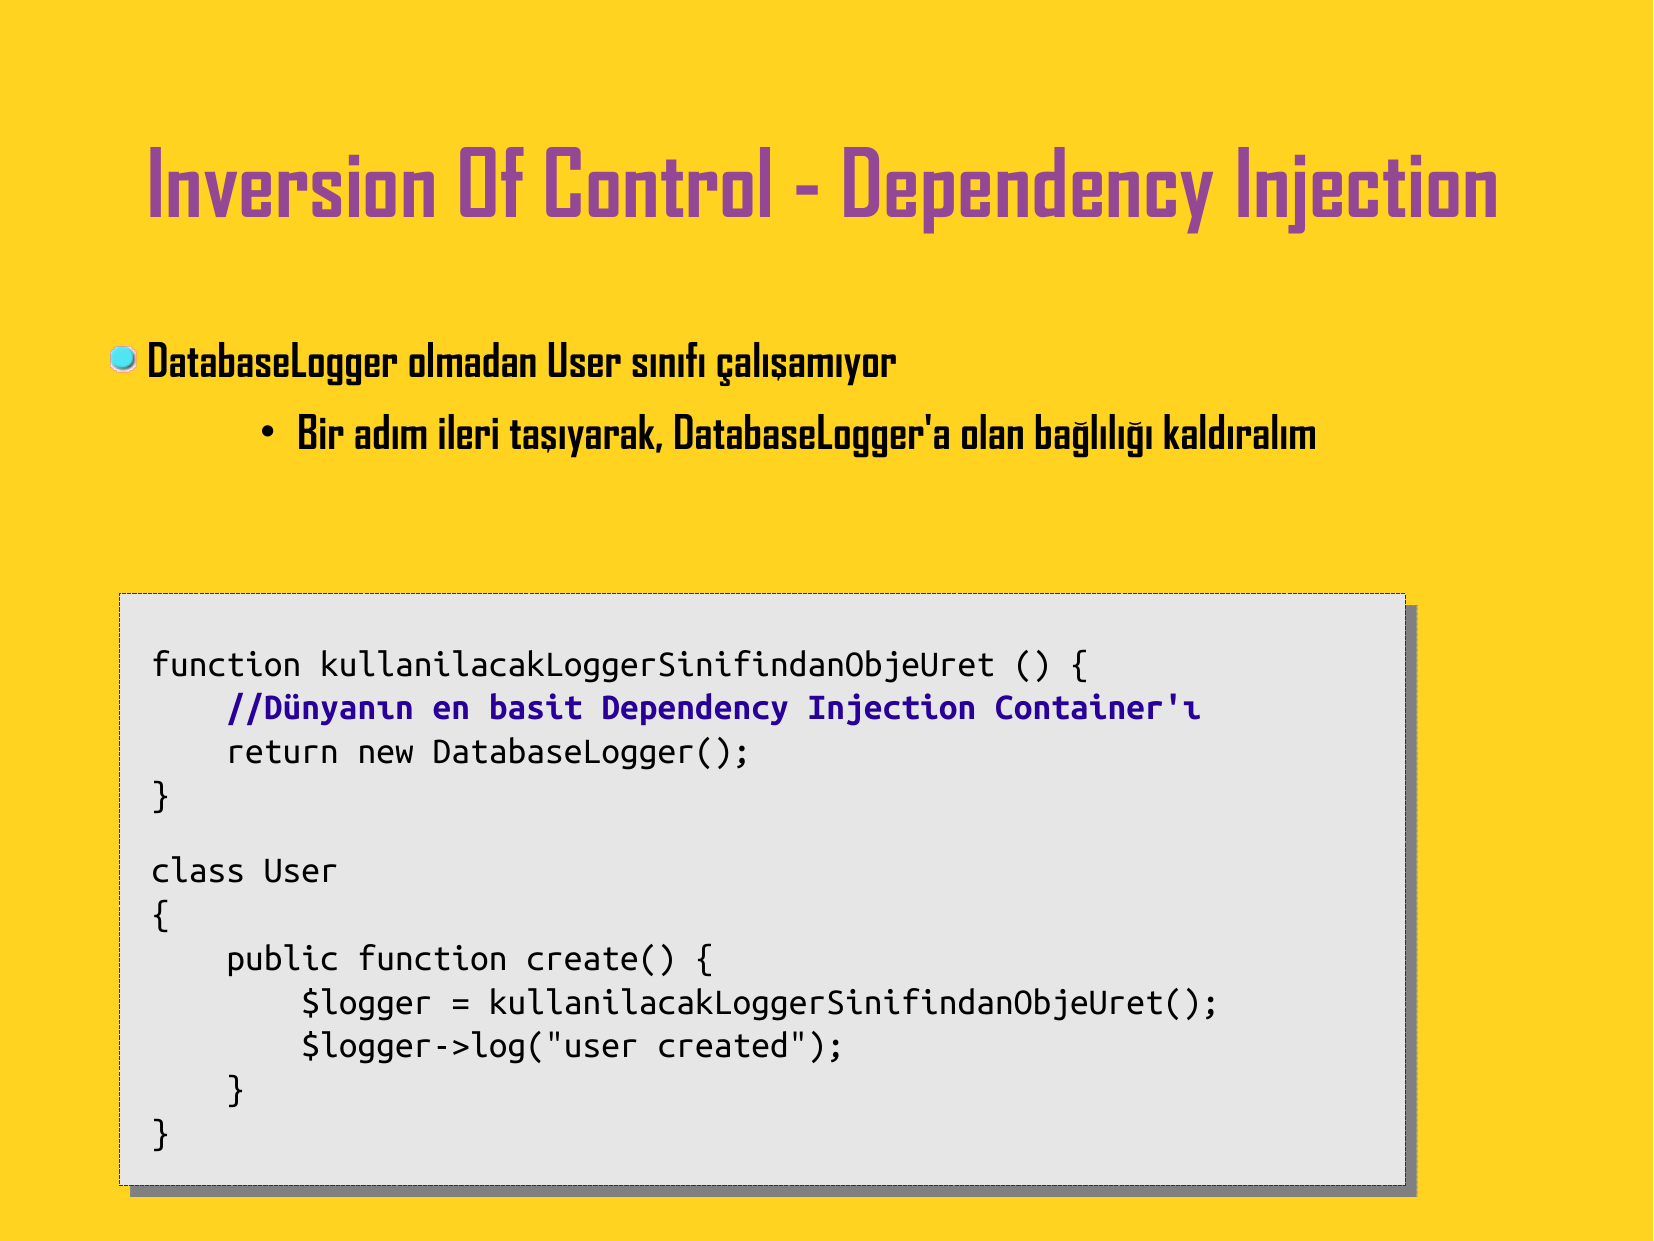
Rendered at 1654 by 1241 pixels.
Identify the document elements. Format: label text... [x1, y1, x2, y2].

text_box DatabaseLogger olmadan User sınıfı çalışamıyor Bir adım ileri taşıyarak, DatabaseLogger'a olan bağlılığı kaldıralım [94, 253, 1330, 467]
text_box function kullanilacakLoggerSinifindanObjeUret () { //Dünyanın en basit Dependency Injection Container'ı return new DatabaseLogger(); } class User { public function create() { $logger = kullanilacakLoggerSinifindanObjeUret(); $logger->log("user created"); } } [136, 637, 1517, 1241]
text_box [119, 593, 1406, 1186]
text_box Inversion Of Control - Dependency Injection [131, 118, 1522, 244]
